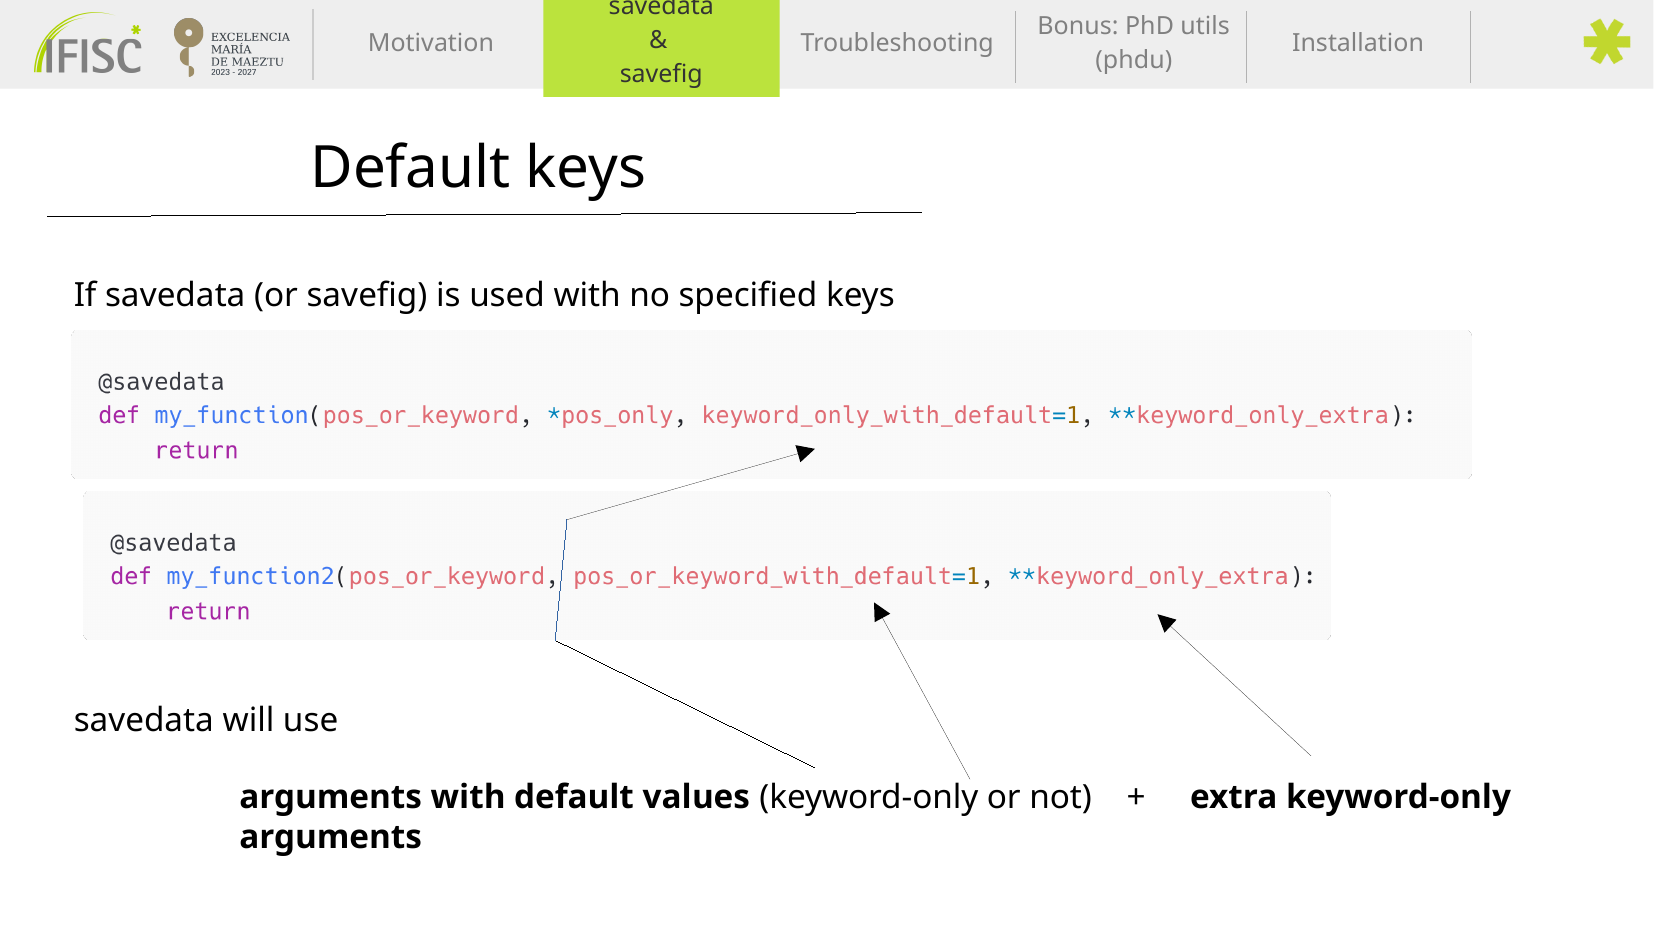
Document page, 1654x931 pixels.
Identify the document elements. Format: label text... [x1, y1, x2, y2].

text_box Installation [1246, 0, 1471, 83]
text_box Troubleshooting [785, 0, 1010, 83]
text_box Motivation [319, 0, 544, 92]
text_box arguments with default values (keyword-only or not) + extra keyword-only arguments [224, 767, 1583, 827]
text_box savedata will use [59, 688, 662, 742]
text_box If savedata (or savefig) is used with no specified keys [59, 263, 1028, 317]
text_box Default keys [41, 121, 916, 217]
picture [1582, 17, 1631, 65]
text_box Bonus: PhD utils (phdu) [1021, 0, 1246, 83]
picture [70, 330, 1472, 480]
text_box savedata & savefig [544, 0, 780, 89]
picture [174, 18, 290, 77]
picture [29, 9, 148, 76]
picture [82, 491, 1331, 641]
